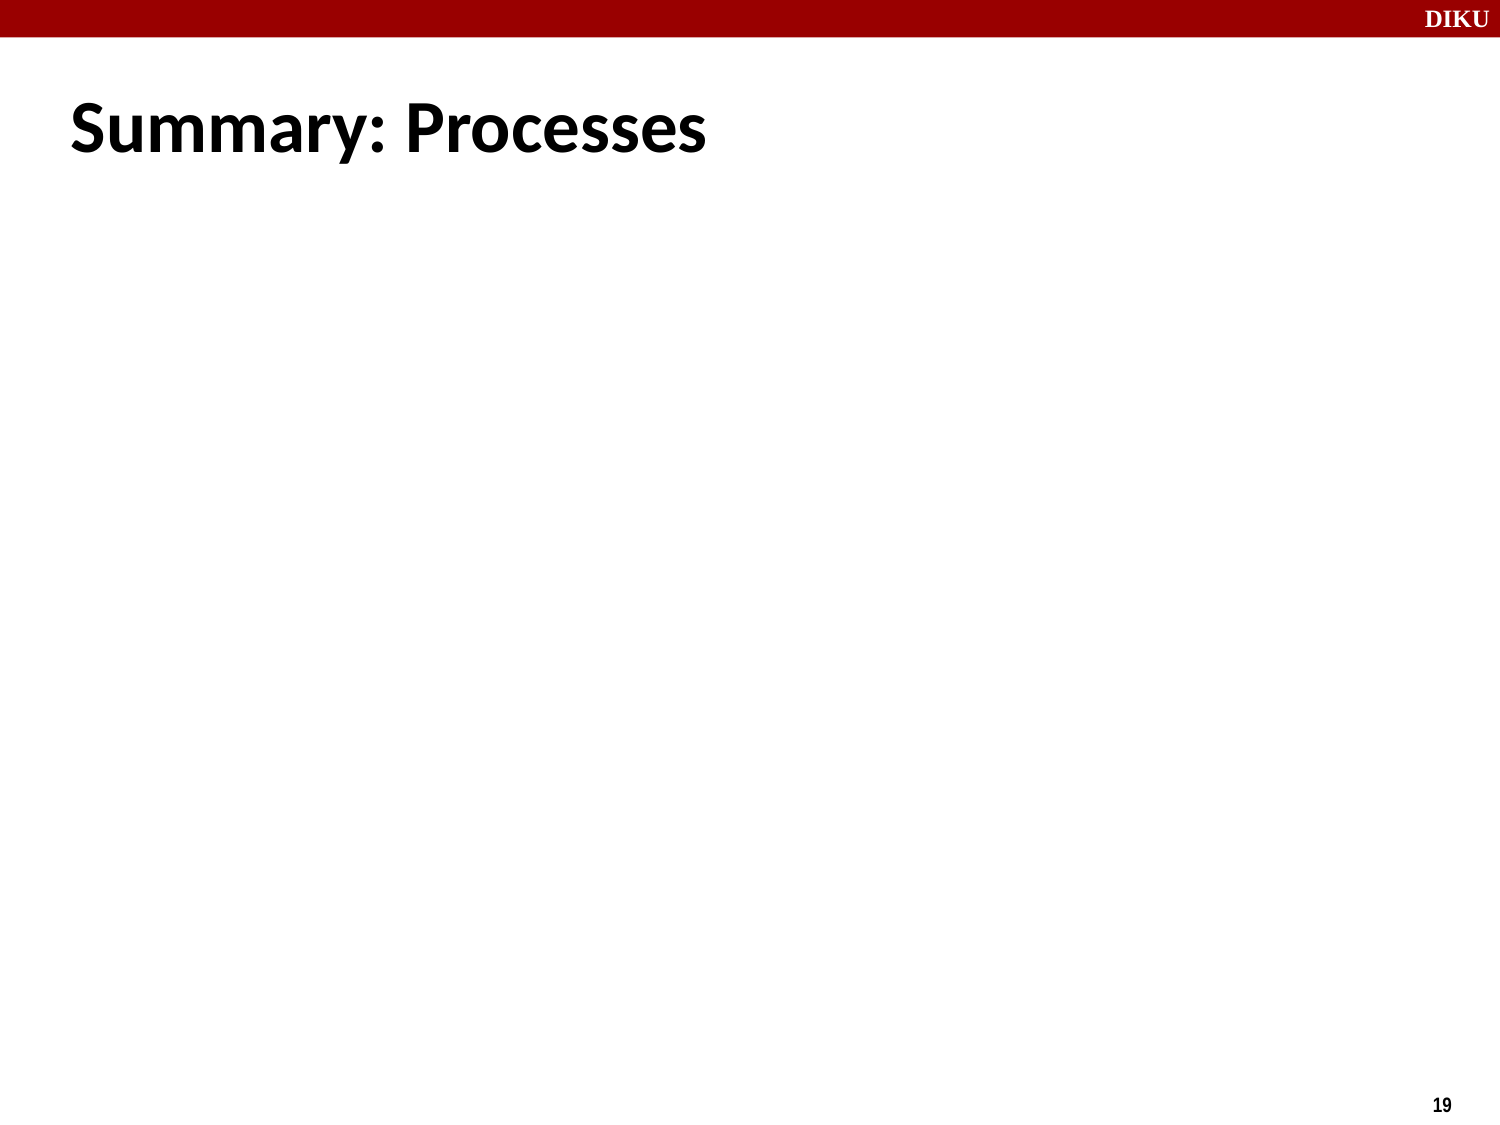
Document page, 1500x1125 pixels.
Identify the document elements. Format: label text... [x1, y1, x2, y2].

text_box Summary: Processes [55, 75, 917, 169]
